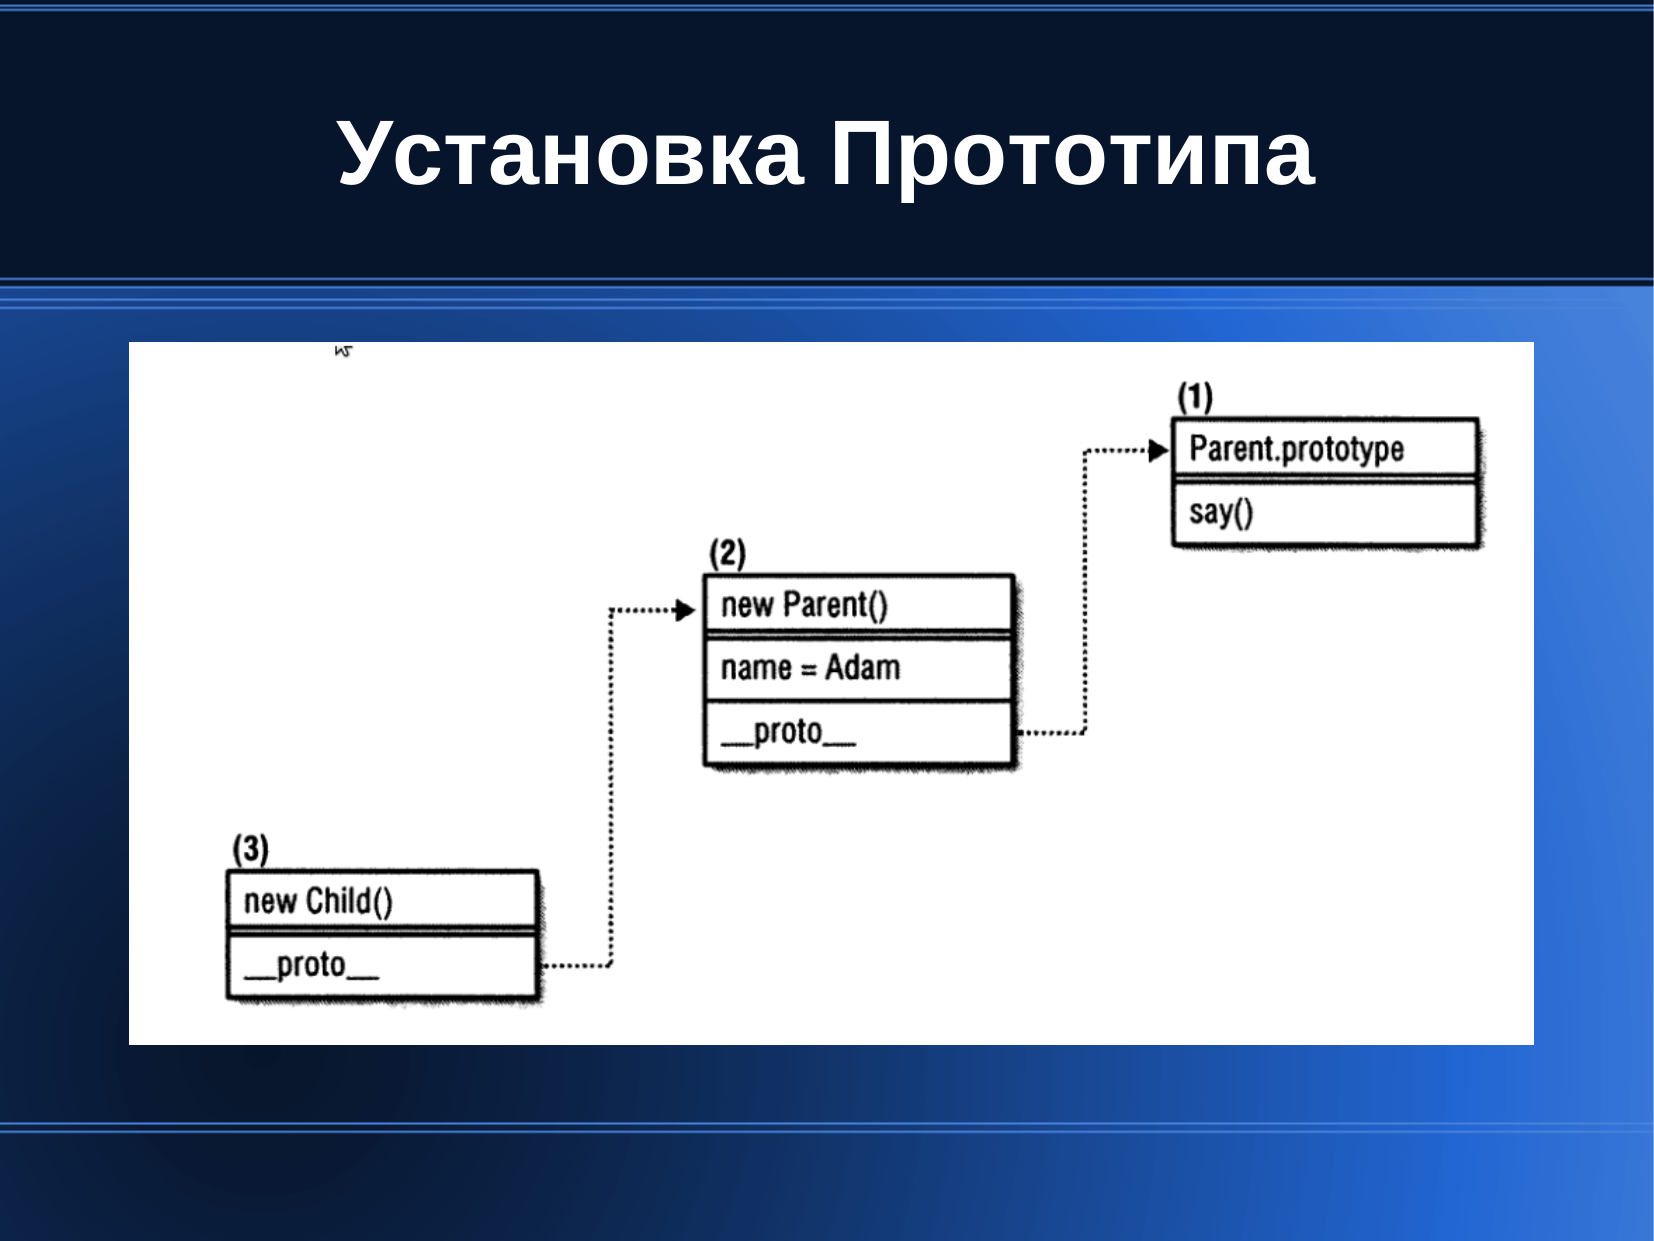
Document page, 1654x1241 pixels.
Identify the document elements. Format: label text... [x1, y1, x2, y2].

title Установка Прототипа [82, 49, 1571, 257]
picture [0, 0, 1654, 1241]
